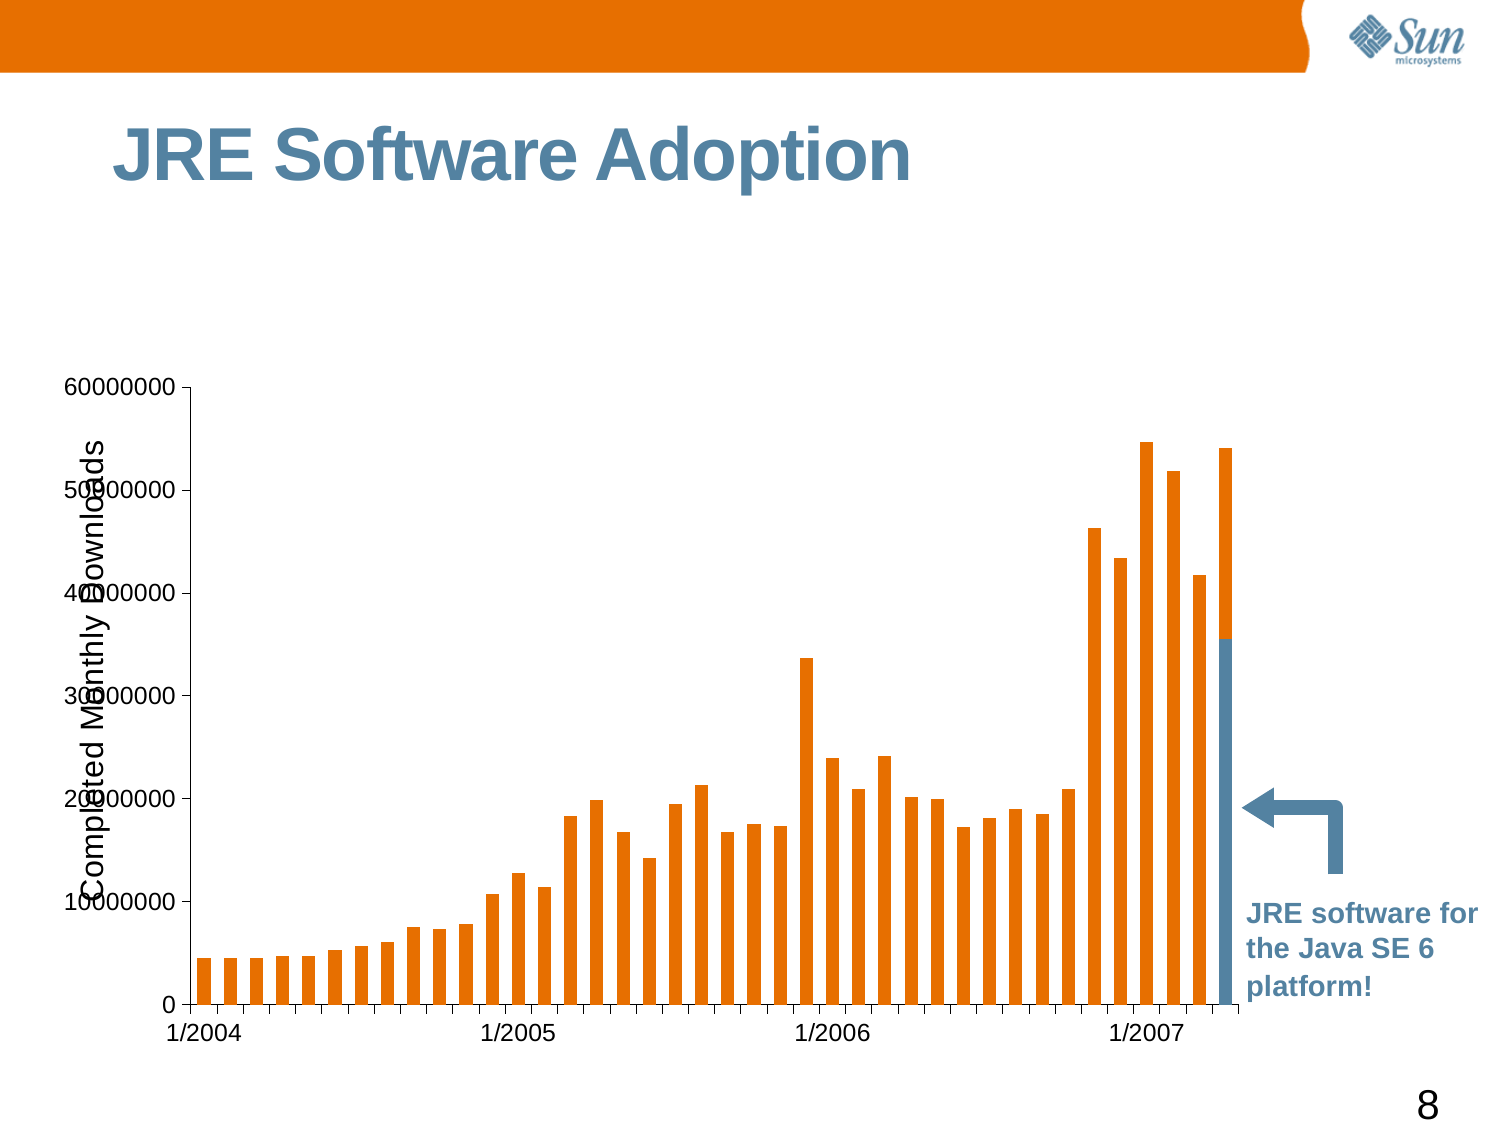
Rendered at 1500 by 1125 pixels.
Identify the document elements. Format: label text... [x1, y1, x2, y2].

chart [45, 347, 1270, 1061]
text_box JRE software for the Java SE 6 platform! [1246, 894, 1486, 1005]
picture [0, 0, 1500, 75]
title JRE Software Adoption [112, 120, 1417, 271]
